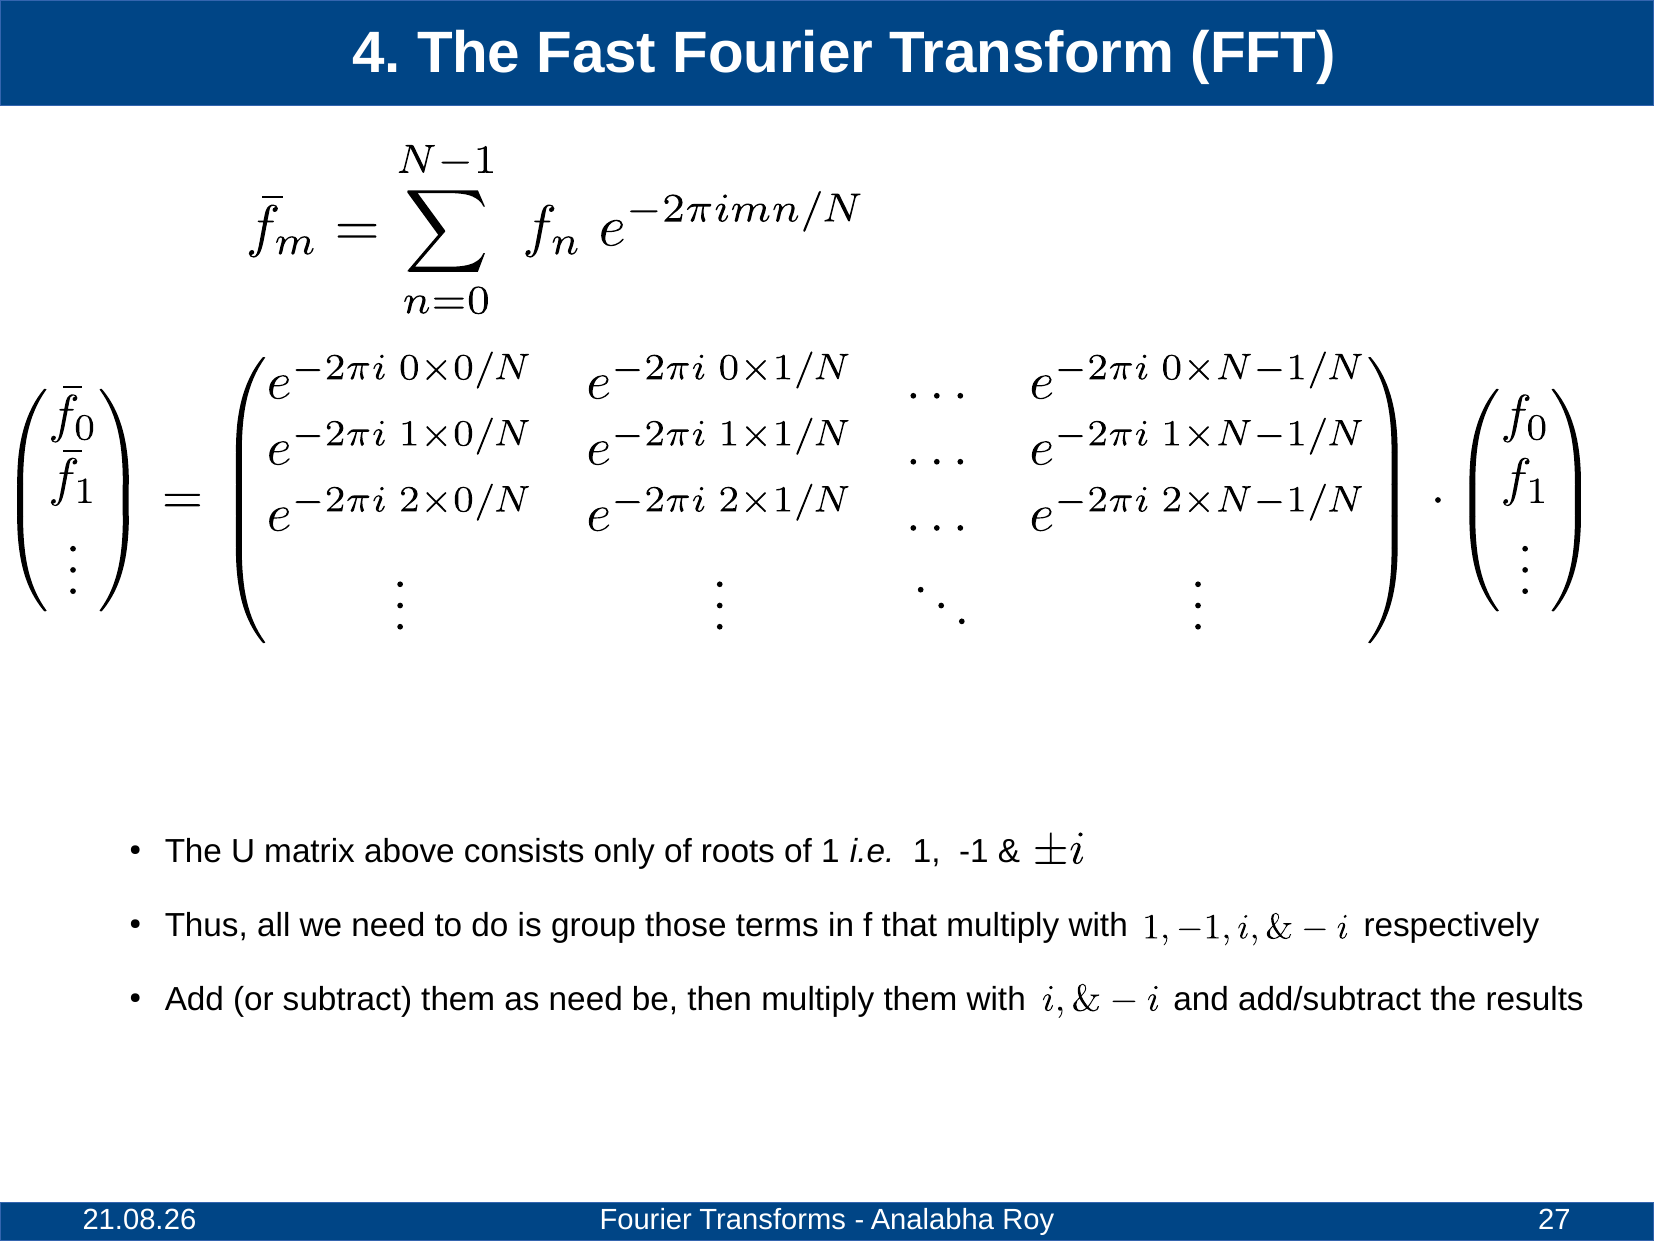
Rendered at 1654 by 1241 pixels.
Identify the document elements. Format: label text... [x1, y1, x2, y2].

text_box The U matrix above consists only of roots of 1 i.e. 1, -1 & Thus, all we need to do is group those terms in f that multiply with respectively Add (or subtract) them as need be, then multiply them with and add/subtract the results [114, 825, 1602, 1028]
text_box [1041, 983, 1160, 1018]
title 4. The Fast Fourier Transform (FFT) [0, 0, 1654, 106]
text_box [1, 351, 1597, 644]
text_box [1142, 912, 1349, 946]
text_box [245, 144, 863, 315]
text_box [1032, 832, 1086, 868]
